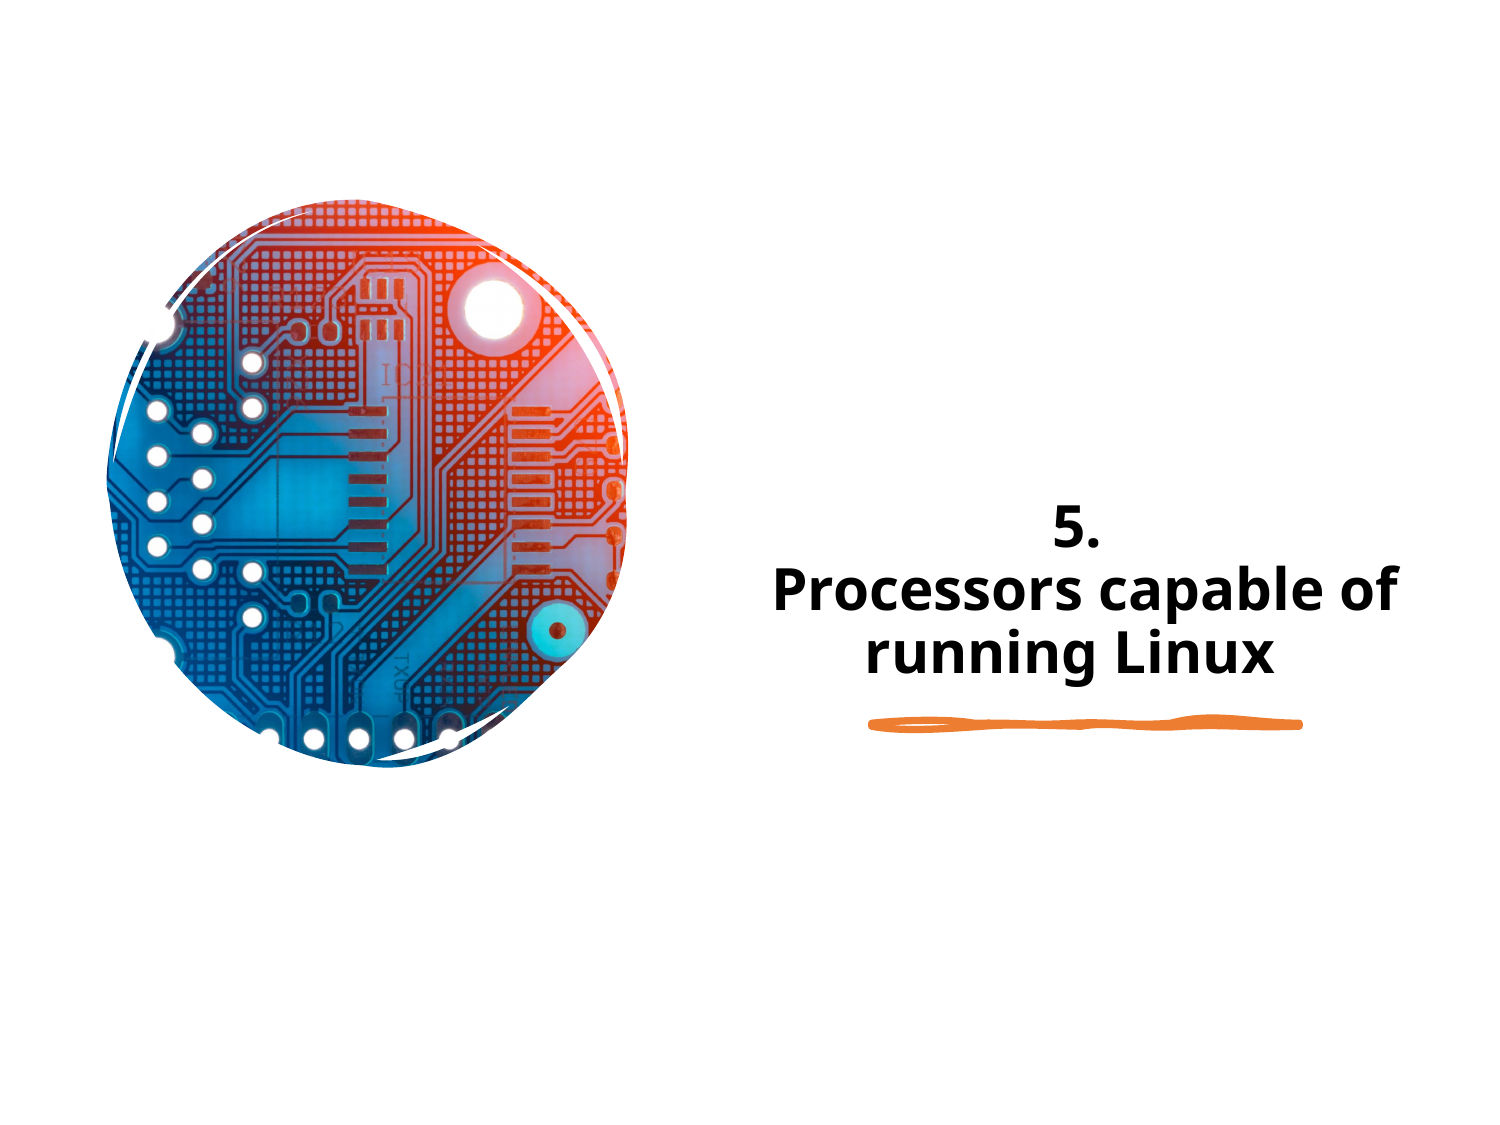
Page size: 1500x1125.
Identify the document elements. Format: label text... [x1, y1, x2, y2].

text_box [0, 0, 1500, 1125]
title 5. Processors capable of running Linux [690, 393, 1480, 694]
